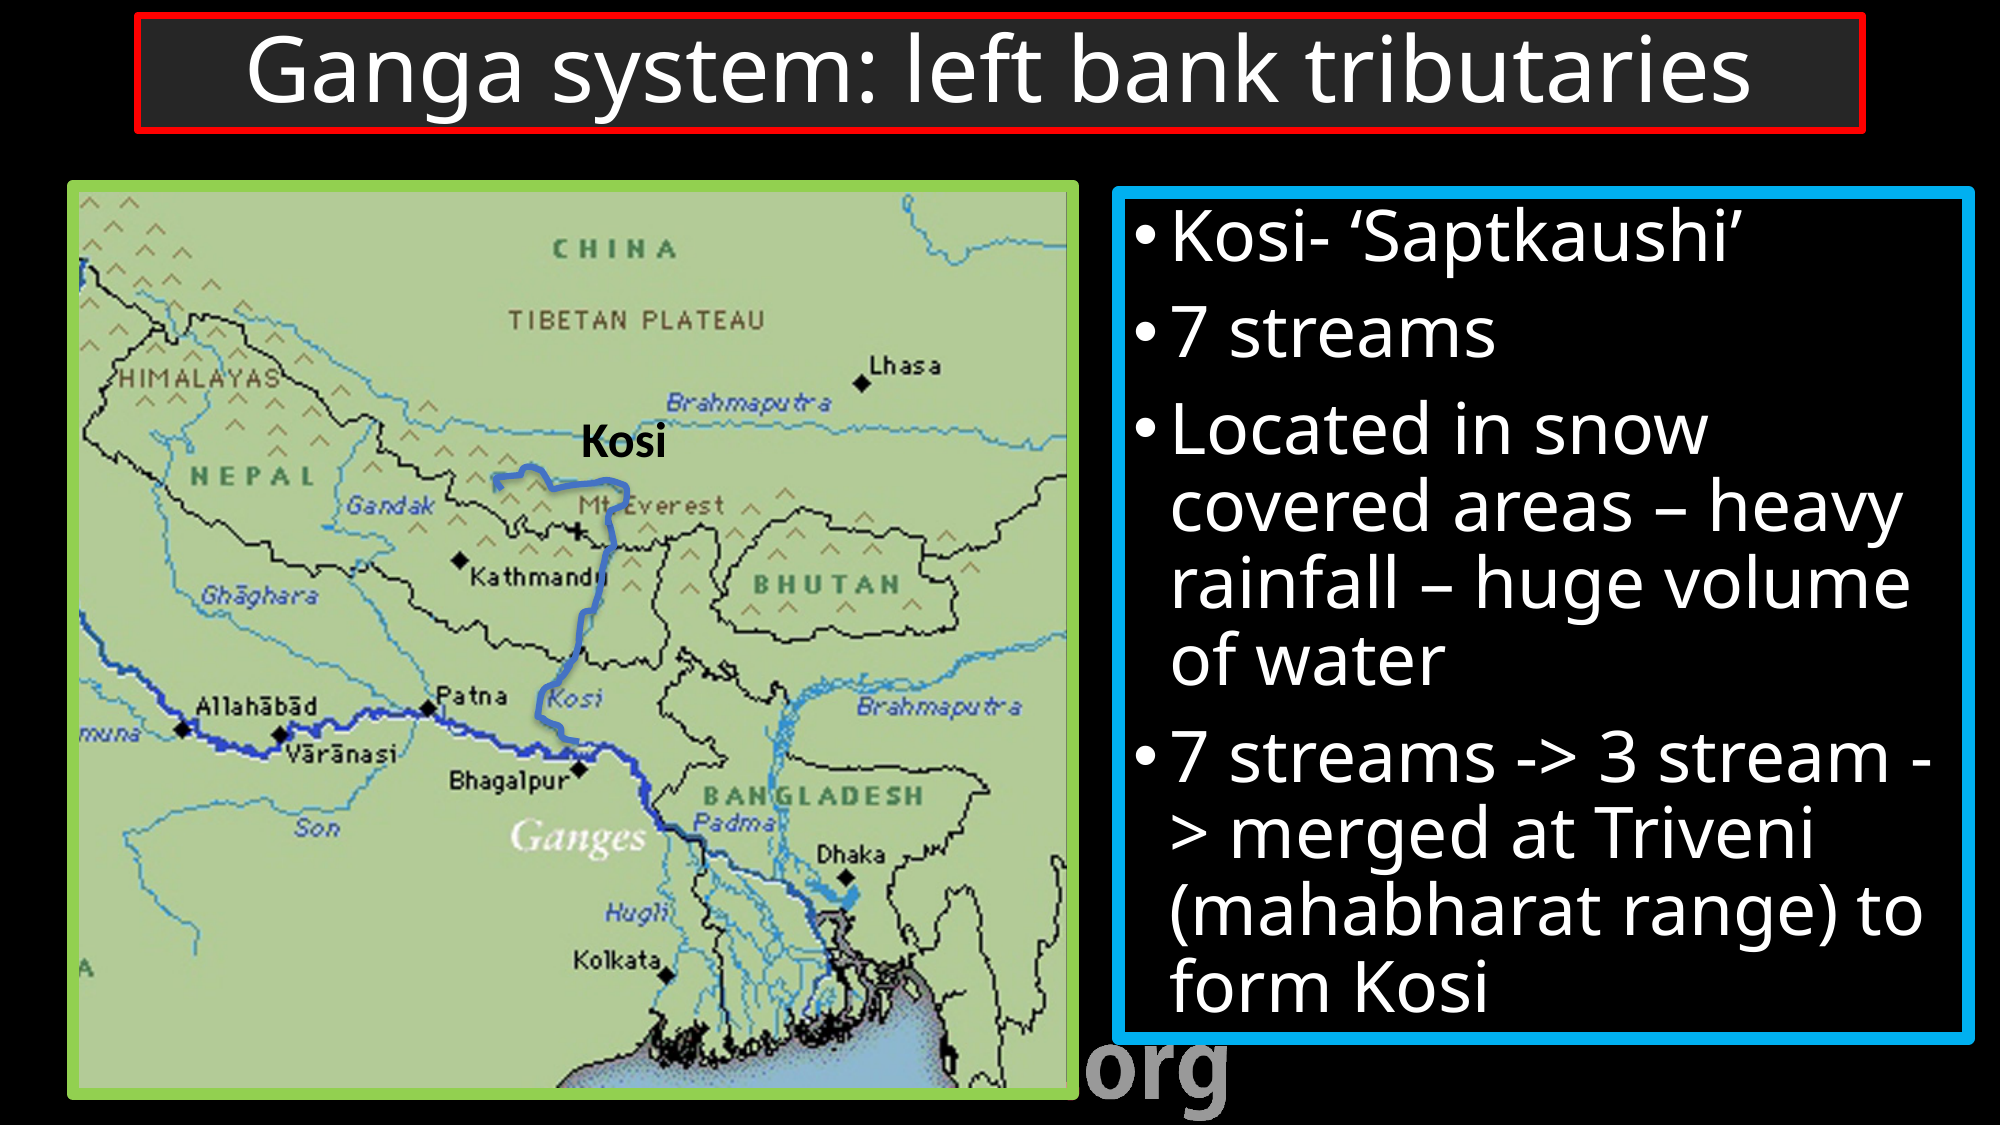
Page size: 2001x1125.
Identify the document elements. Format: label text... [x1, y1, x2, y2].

picture [79, 192, 1067, 1088]
text_box Kosi [566, 399, 771, 475]
picture [741, 1005, 1230, 1125]
title Ganga system: left bank tributaries [137, 15, 1863, 131]
list Kosi- ‘Saptkaushi’ 7 streams Located in snow covered areas – heavy rainfall – huge volume of water 7 streams -> 3 stream -> merged at Triveni (mahabharat range) to form Kosi [1118, 192, 1969, 1039]
